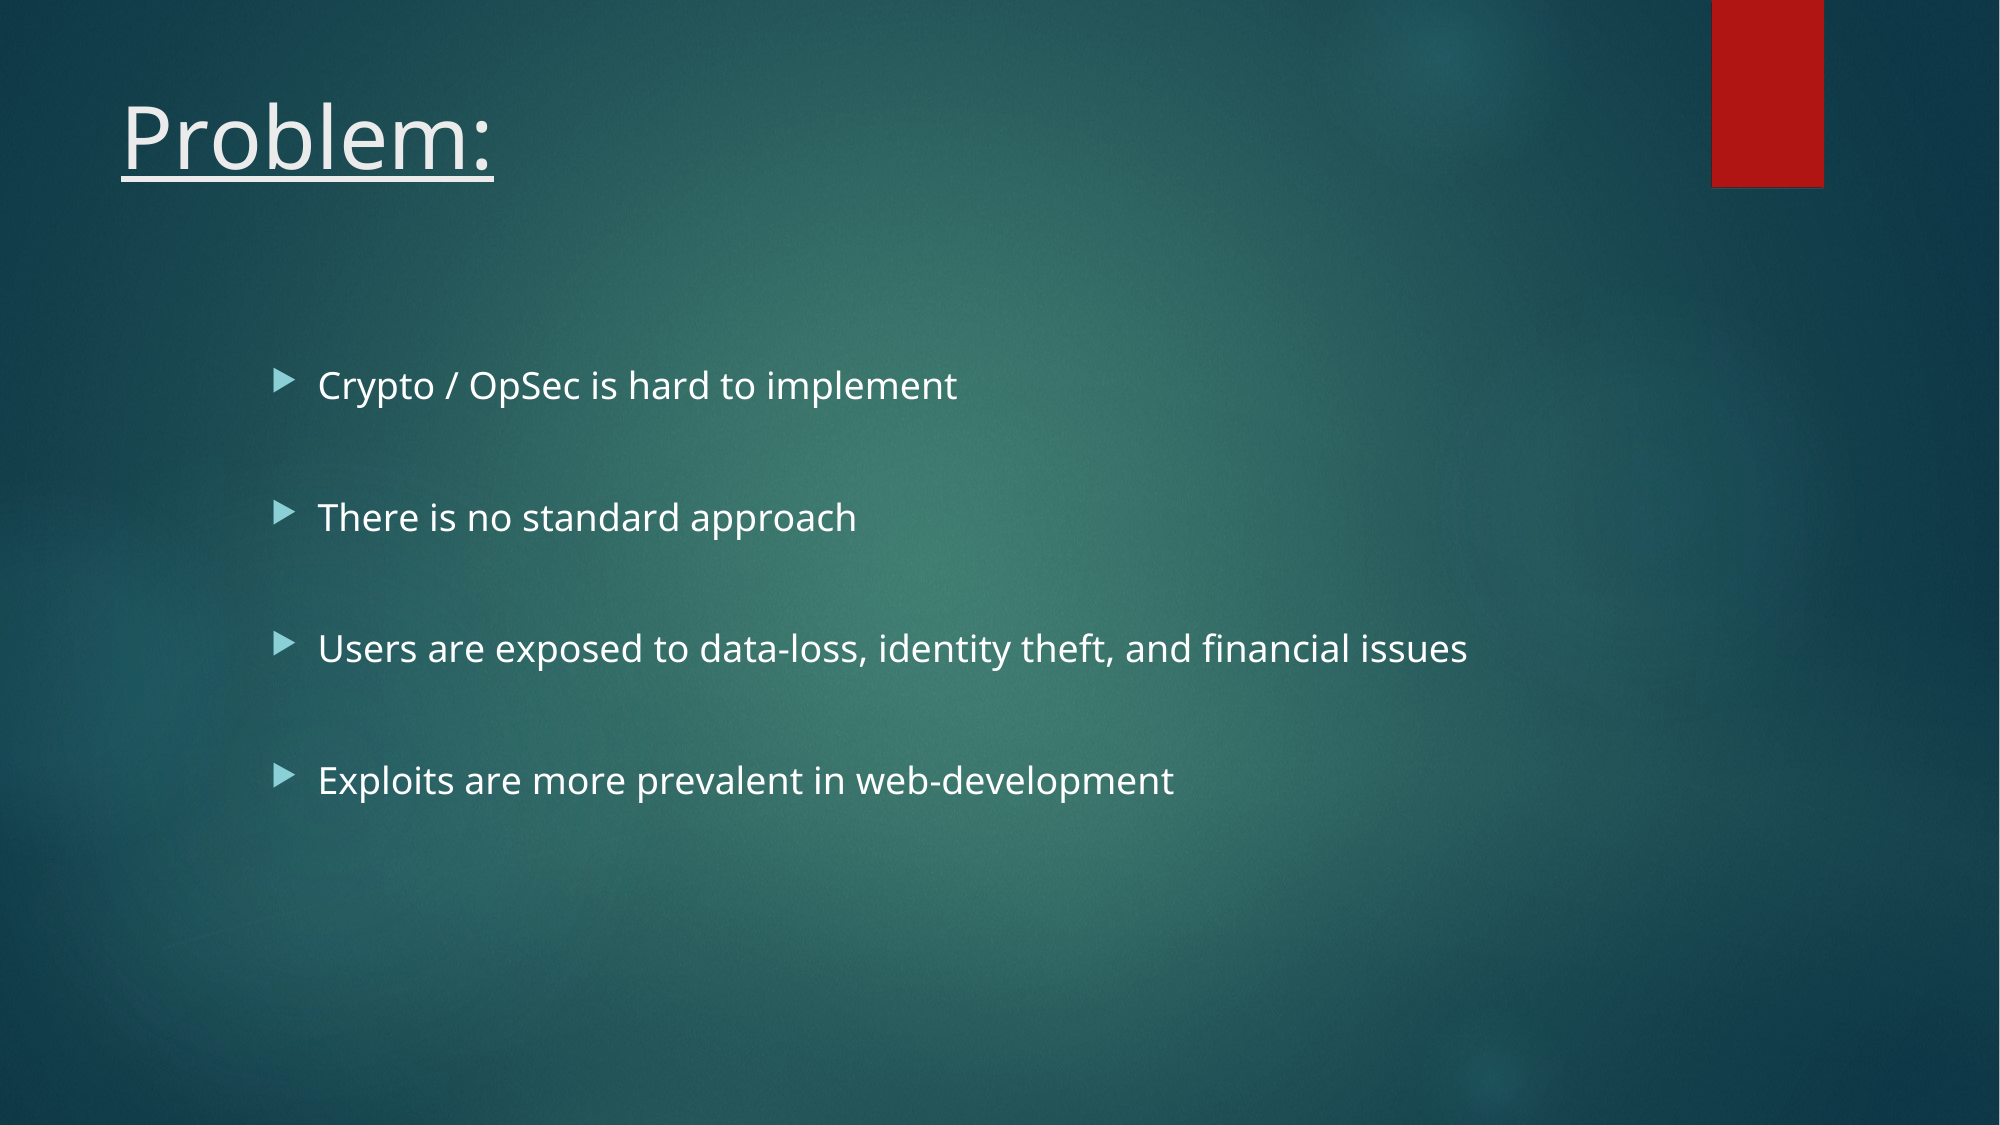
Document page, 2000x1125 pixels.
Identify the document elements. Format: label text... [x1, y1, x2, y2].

list Crypto / OpSec is hard to implement There is no standard approach Users are exposed to data-loss, identity theft, and financial issues Exploits are more prevalent in web-development [180, 354, 1648, 1043]
title Problem: [105, 74, 1649, 304]
picture [0, 0, 2000, 1125]
